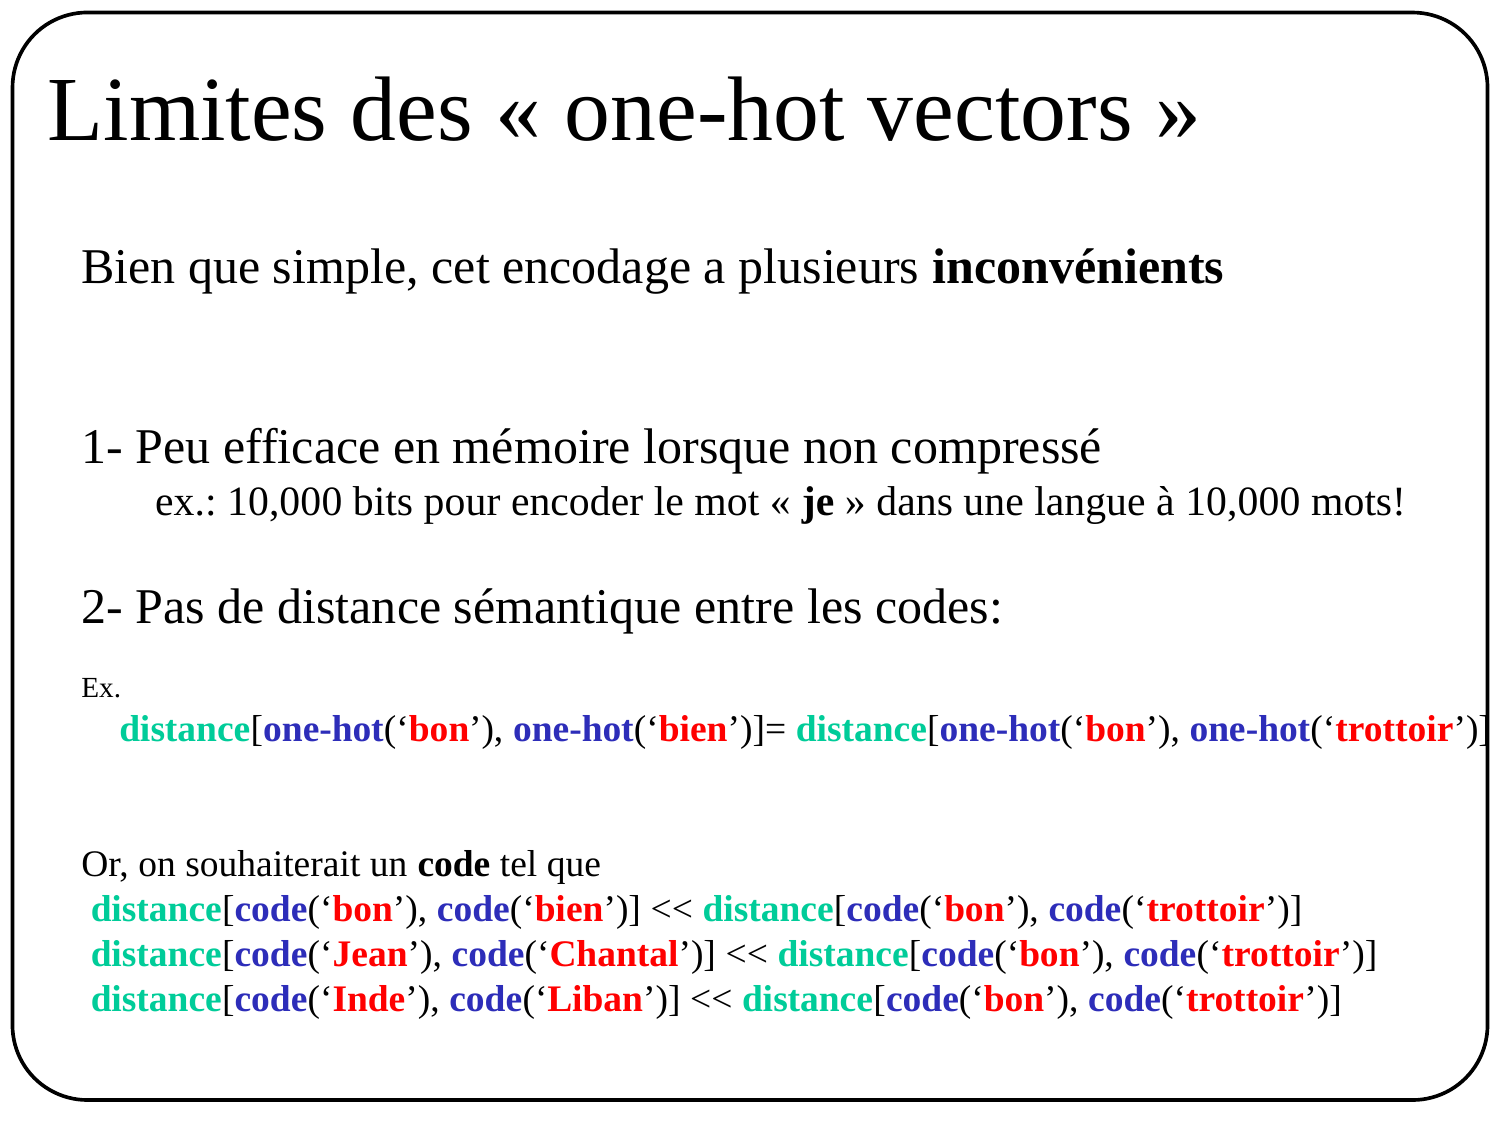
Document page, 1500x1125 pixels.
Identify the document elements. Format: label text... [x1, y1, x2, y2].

title Limites des « one-hot vectors » [32, 10, 1308, 198]
text_box Bien que simple, cet encodage a plusieurs inconvénients 1- Peu efficace en mémoire lorsque non compressé ex.: 10,000 bits pour encoder le mot « je » dans une langue à 10,000 mots! 2- Pas de distance sémantique entre les codes: Ex. distance[one-hot(‘bon’), one-hot(‘bien’)]= distance[one-hot(‘bon’), one-hot(‘trottoir’)] Or, on souhaiterait un code tel que distance[code(‘bon’), code(‘bien’)] << distance[code(‘bon’), code(‘trottoir’)] distance[code(‘Jean’), code(‘Chantal’)] << distance[code(‘bon’), code(‘trottoir’)] distance[code(‘Inde’), code(‘Liban’)] << distance[code(‘bon’), code(‘trottoir’)] [66, 226, 1500, 1117]
